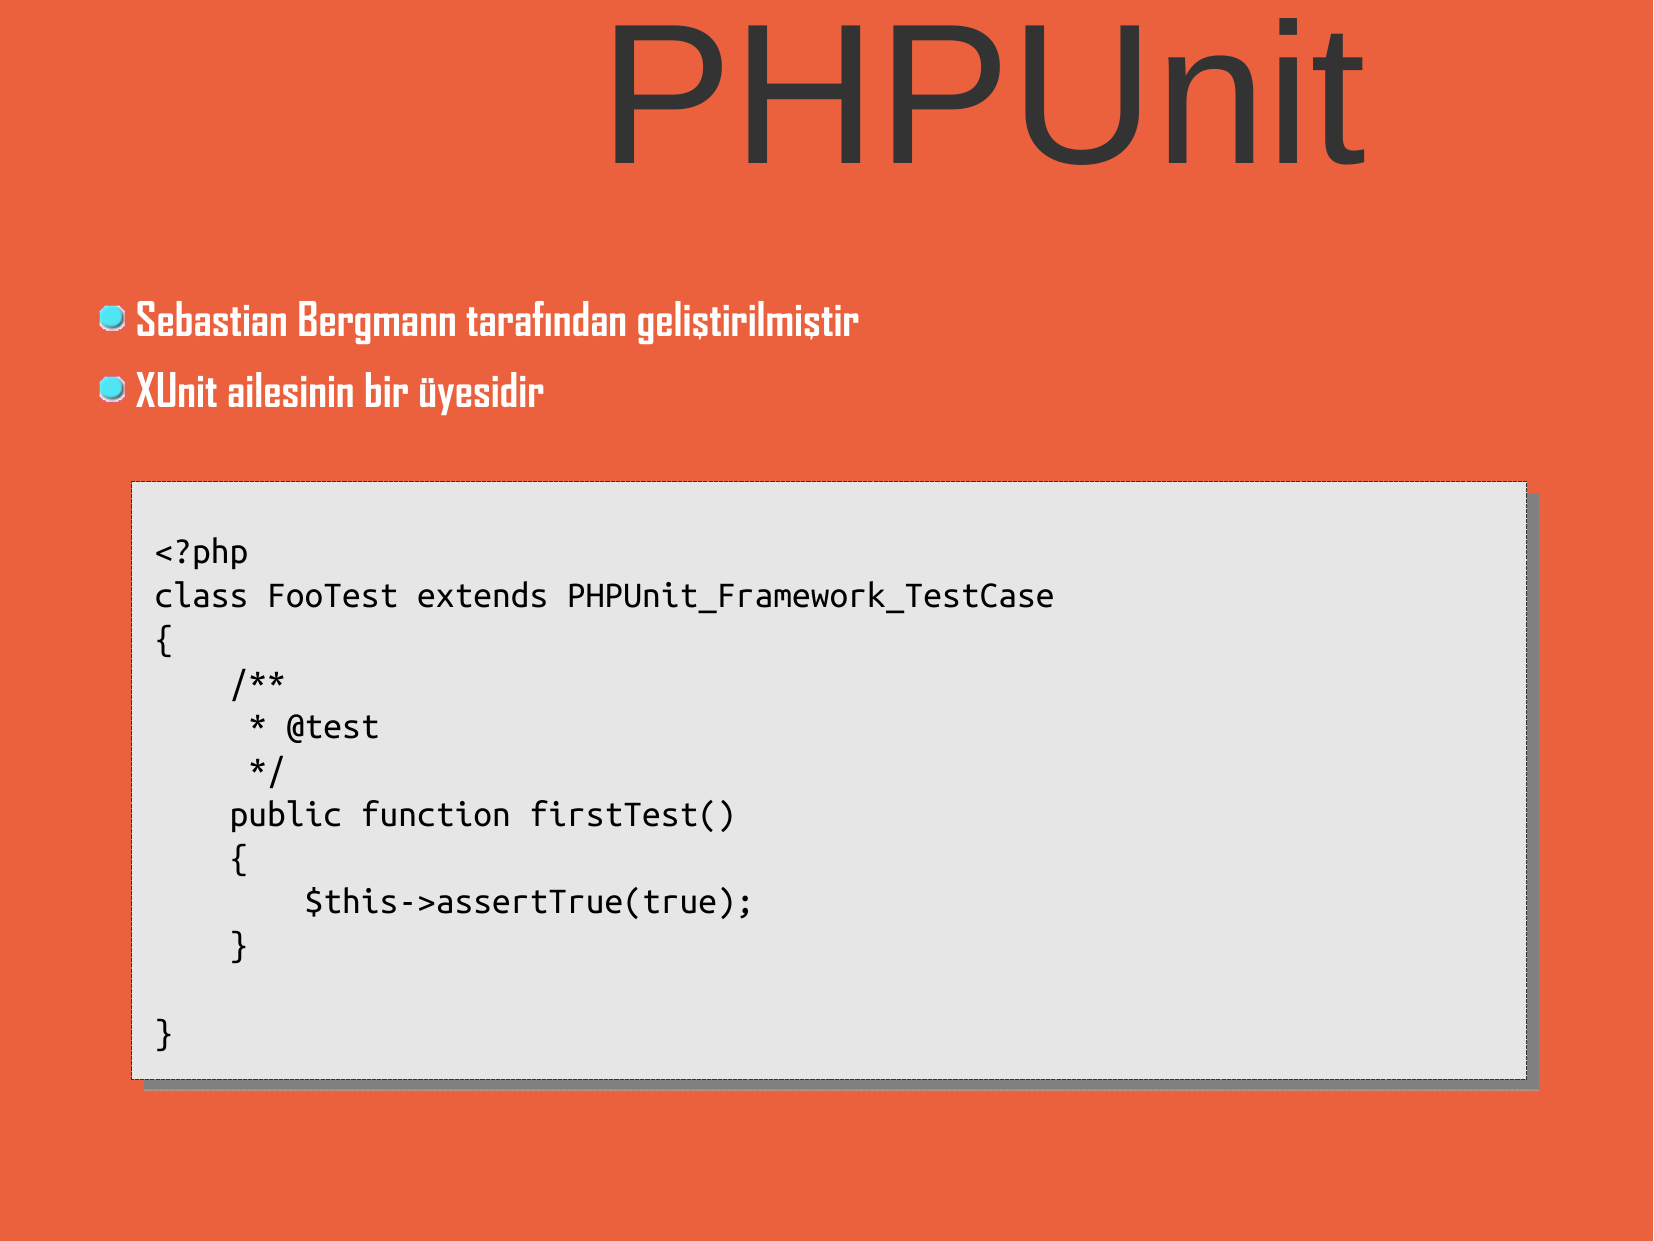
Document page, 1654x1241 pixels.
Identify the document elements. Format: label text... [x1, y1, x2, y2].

text_box <?php class FooTest extends PHPUnit_Framework_TestCase { /** * @test */ public function firstTest() { $this->assertTrue(true); } } [139, 525, 1520, 1060]
text_box [131, 481, 1527, 1080]
text_box Sebastian Bergmann tarafından geliştirilmiştir XUnit ailesinin bir üyesidir [83, 212, 872, 426]
text_box PHPUnit [584, 16, 1069, 276]
